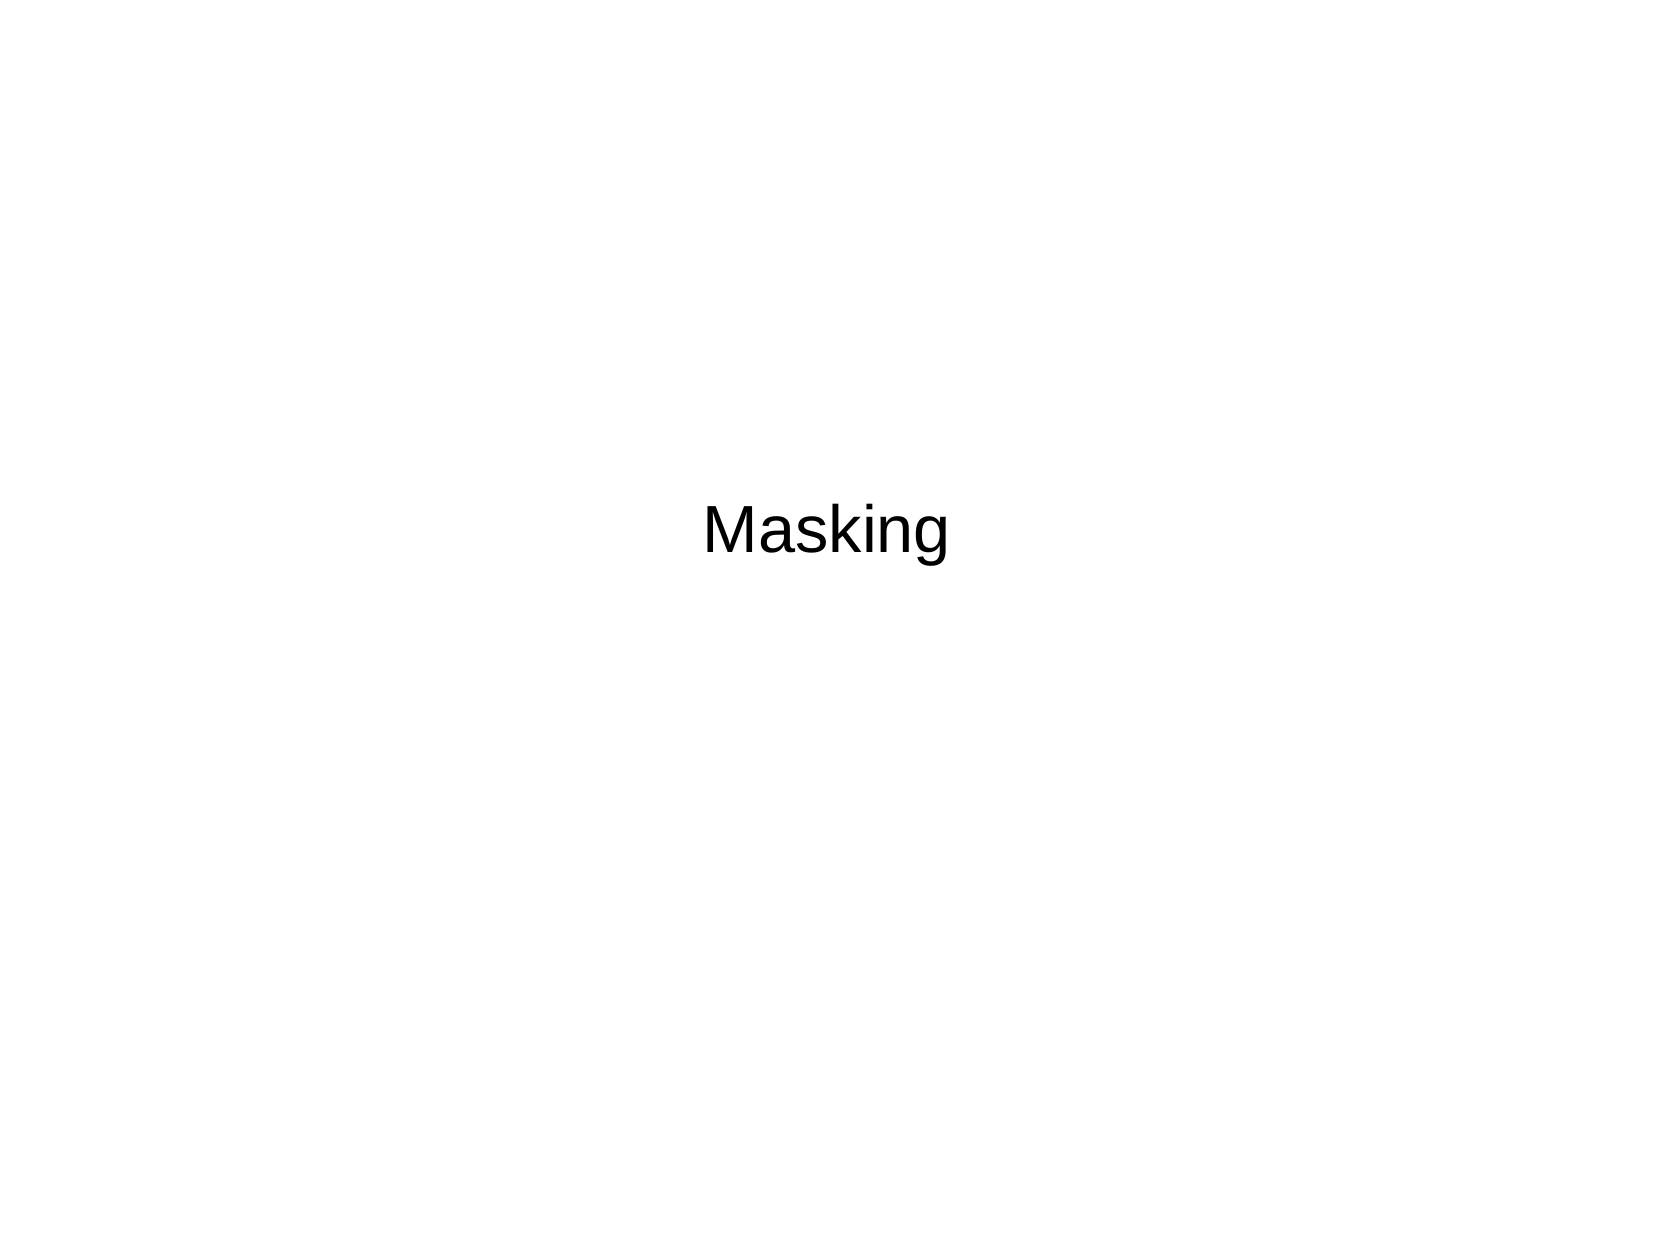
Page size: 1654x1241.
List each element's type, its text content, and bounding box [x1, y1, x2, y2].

subtitle Masking [82, 49, 1571, 1010]
